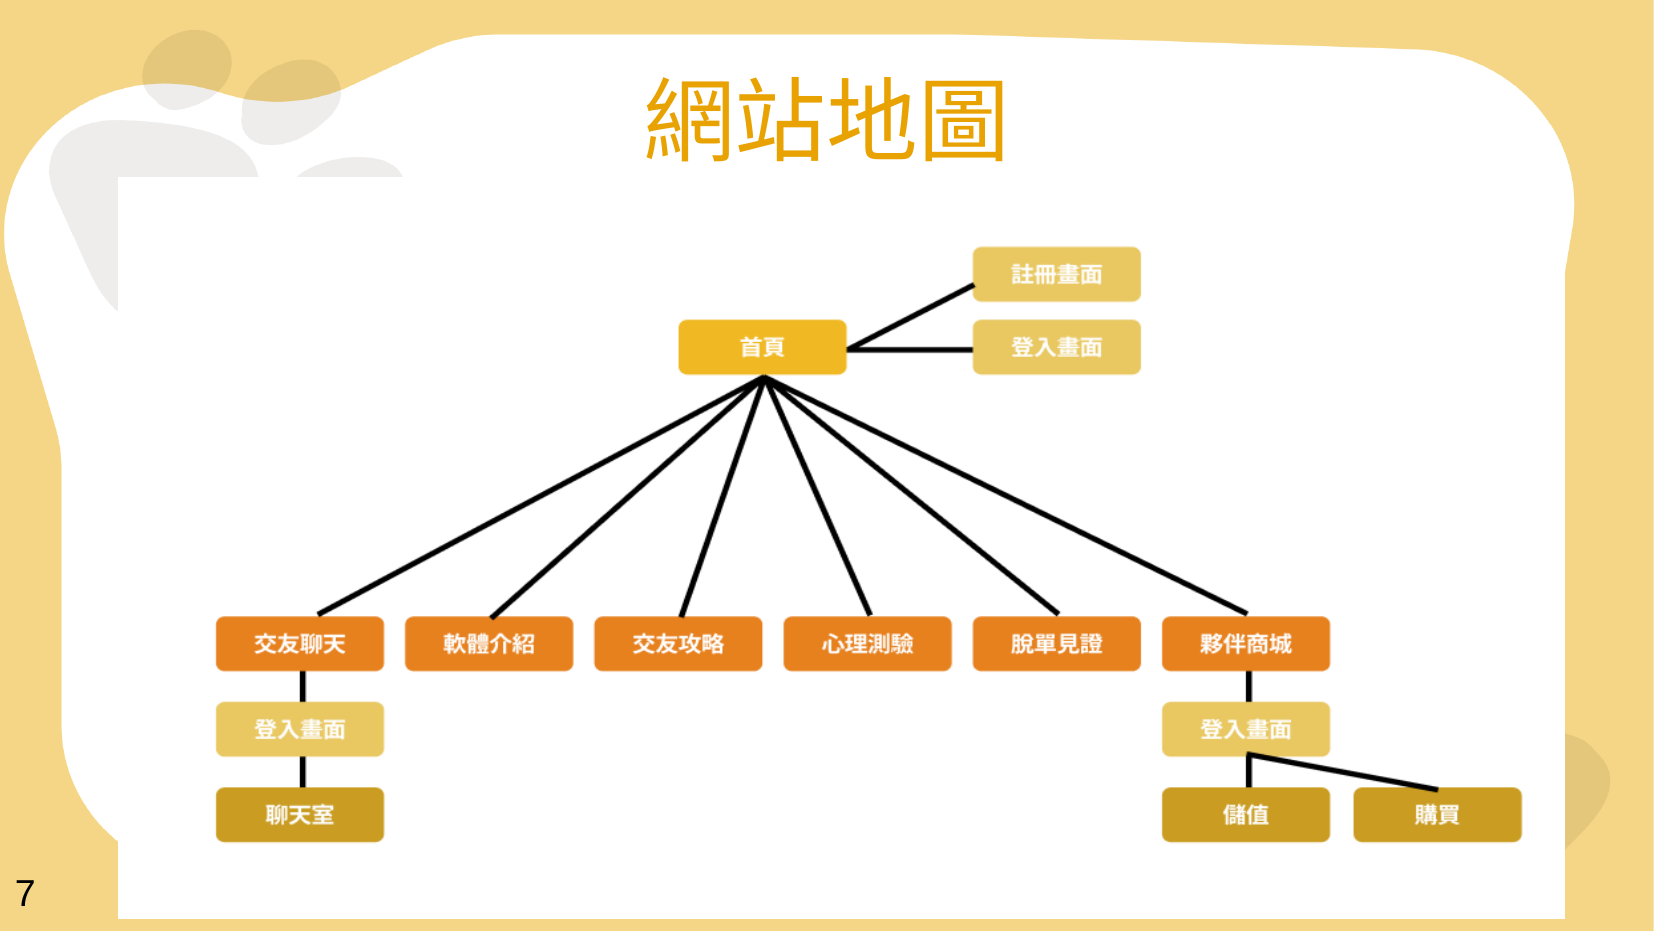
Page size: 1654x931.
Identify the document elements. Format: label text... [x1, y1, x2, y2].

text_box <編號> [0, 865, 460, 931]
picture [0, 0, 1654, 931]
title 網站地圖 [82, 37, 1571, 193]
